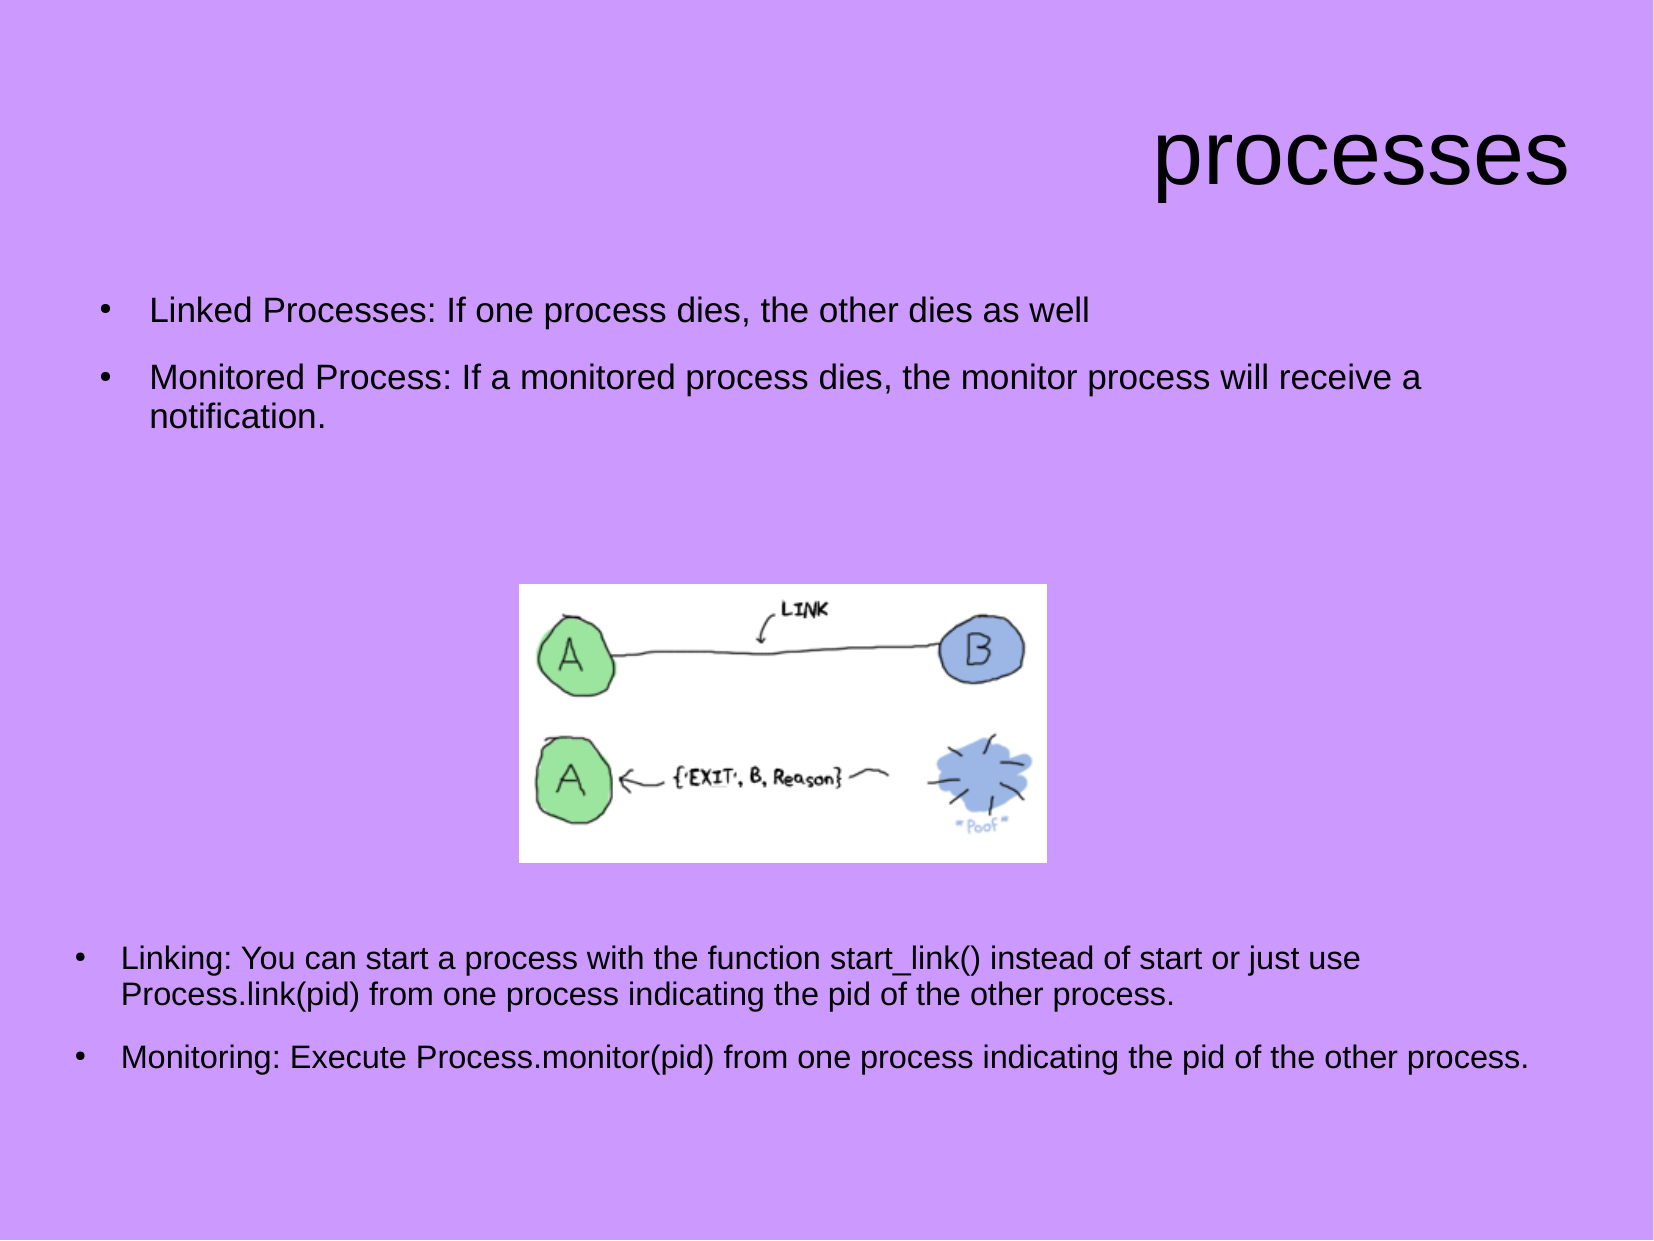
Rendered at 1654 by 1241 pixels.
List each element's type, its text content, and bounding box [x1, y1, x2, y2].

title processes [82, 49, 1571, 257]
list Linking: You can start a process with the function start_link() instead of start or just use Process.link(pid) from one process indicating the pid of the other process. Monitoring: Execute Process.monitor(pid) from one process indicating the pid of the other process. [59, 939, 1548, 1087]
list Linked Processes: If one process dies, the other dies as well Monitored Process: If a monitored process dies, the monitor process will receive a notification. [82, 290, 1571, 438]
picture [519, 584, 1047, 863]
